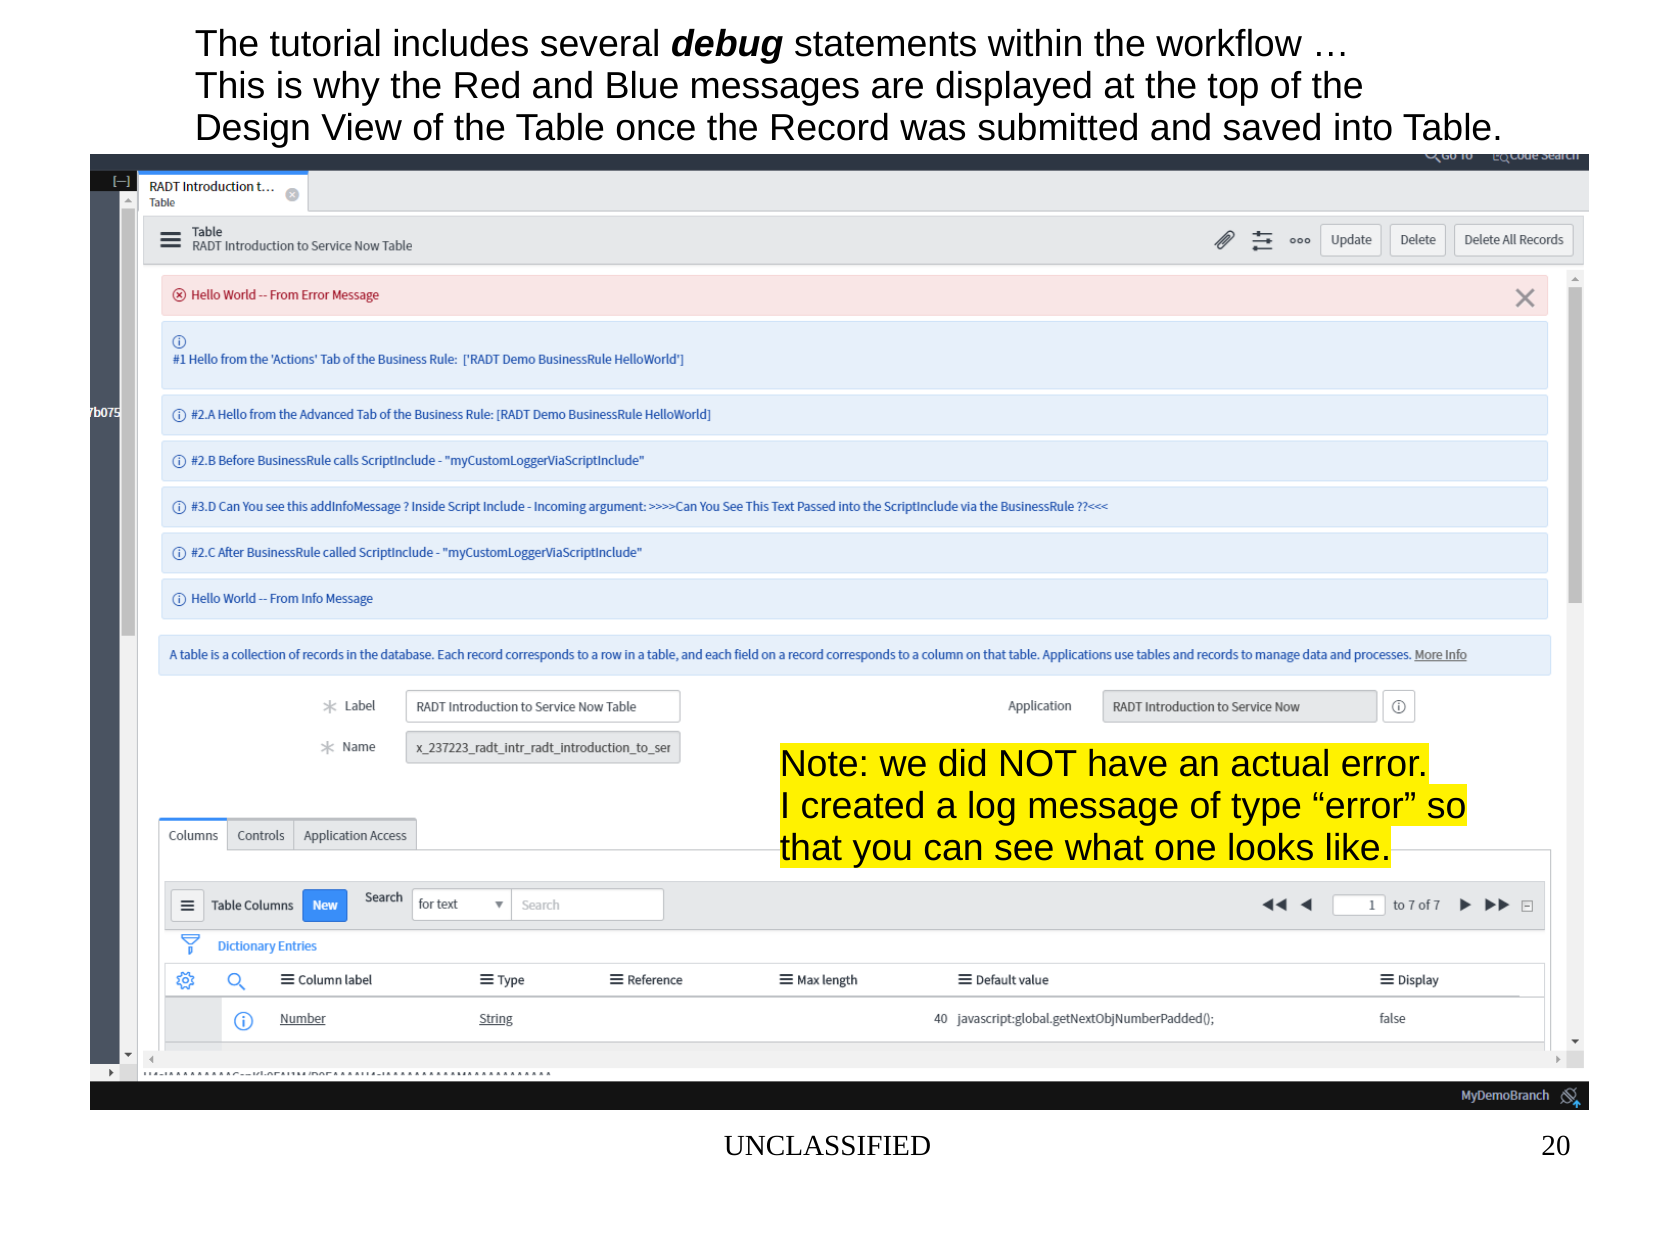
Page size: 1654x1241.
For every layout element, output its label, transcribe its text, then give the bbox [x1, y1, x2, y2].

picture [90, 154, 1589, 1111]
text_box Note: we did NOT have an actual error. I created a log message of type “error” so that you can see what one looks like. [765, 735, 1546, 918]
text_box The tutorial includes several debug statements within the workflow … This is why the Red and Blue messages are displayed at the top of the Design View of the Table once the Record was submitted and saved into Table. [180, 15, 1561, 156]
